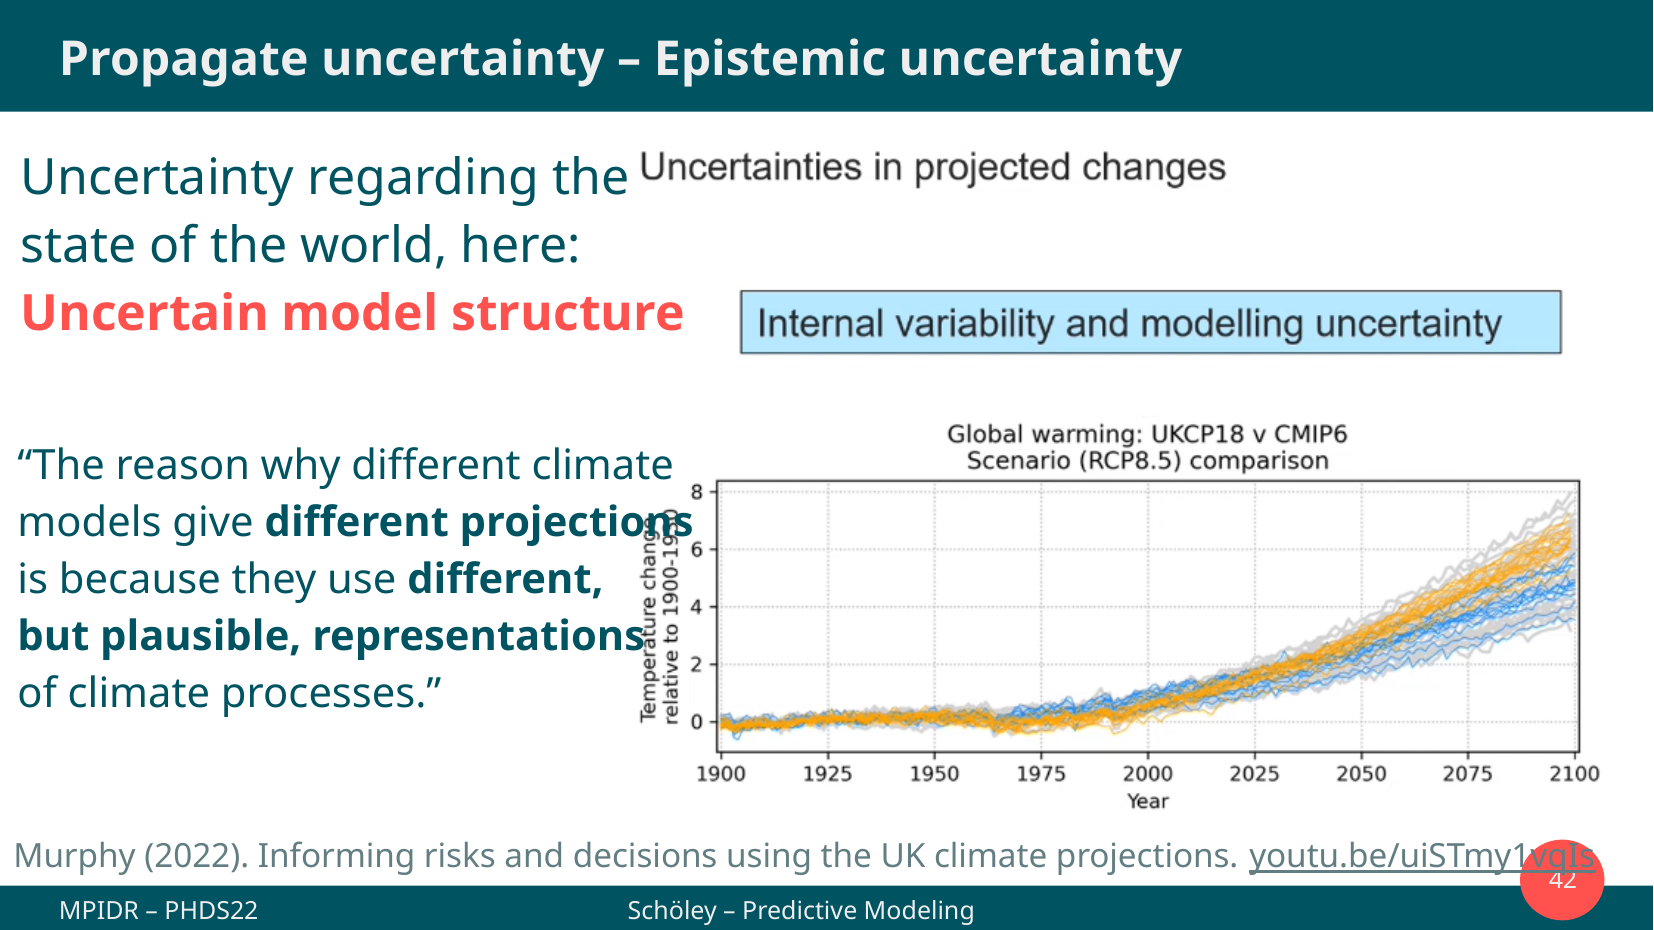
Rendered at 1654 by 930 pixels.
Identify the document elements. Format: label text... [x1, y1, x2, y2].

title Propagate uncertainty – Epistemic uncertainty [58, 0, 1594, 117]
text_box Uncertainty regarding the state of the world, here: Uncertain model structure [5, 133, 624, 325]
text_box “The reason why different climate models give different projections is because they use different, but plausible, representations of climate processes.” [2, 427, 1077, 812]
picture [610, 131, 1607, 820]
text_box Murphy (2022). Informing risks and decisions using the UK climate projections. youtu.be/uiSTmy1vqIs [0, 825, 1366, 879]
